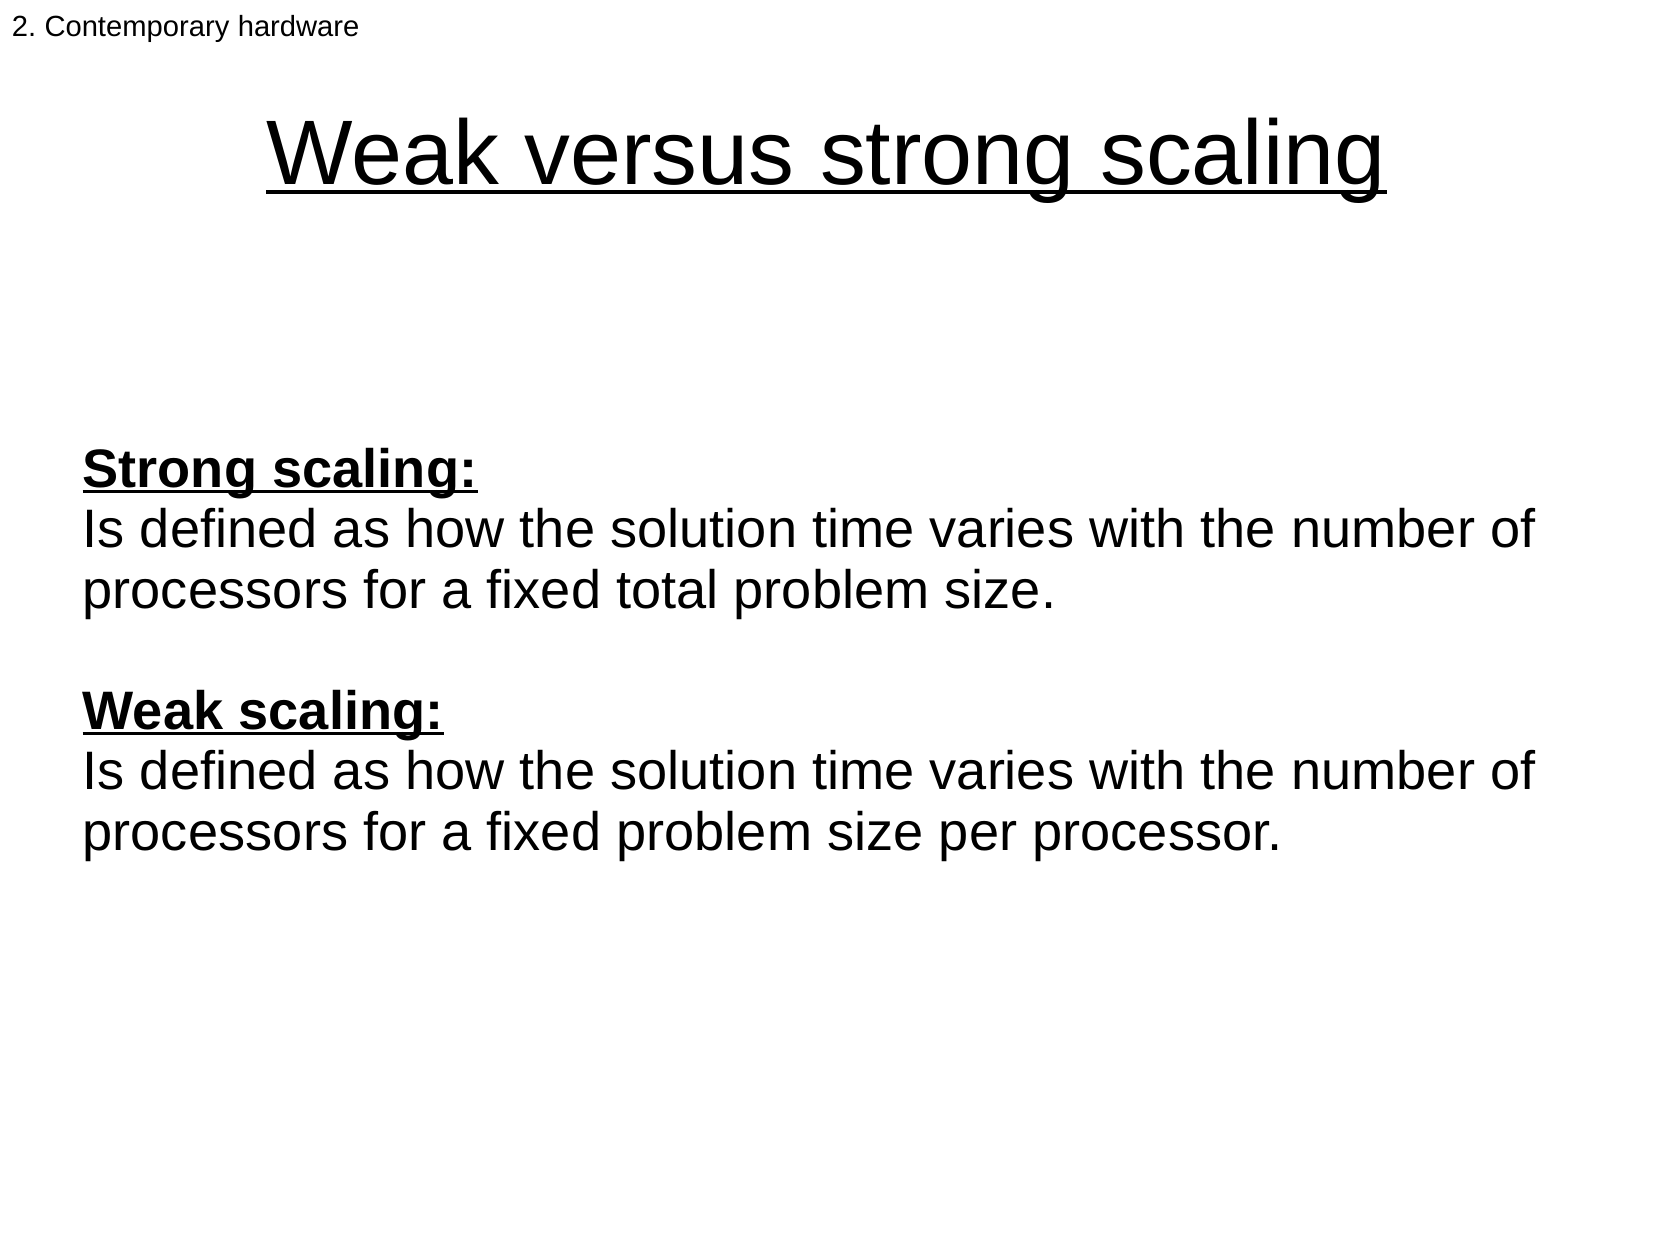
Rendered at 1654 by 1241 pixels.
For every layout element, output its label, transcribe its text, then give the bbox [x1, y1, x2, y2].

text_box 2. Contemporary hardware [11, 8, 815, 44]
title Weak versus strong scaling [82, 49, 1571, 257]
subtitle Strong scaling: Is defined as how the solution time varies with the number of processors for a fixed total problem size. Weak scaling: Is defined as how the solution time varies with the number of processors for a fixed problem size per processor. [82, 290, 1538, 1010]
